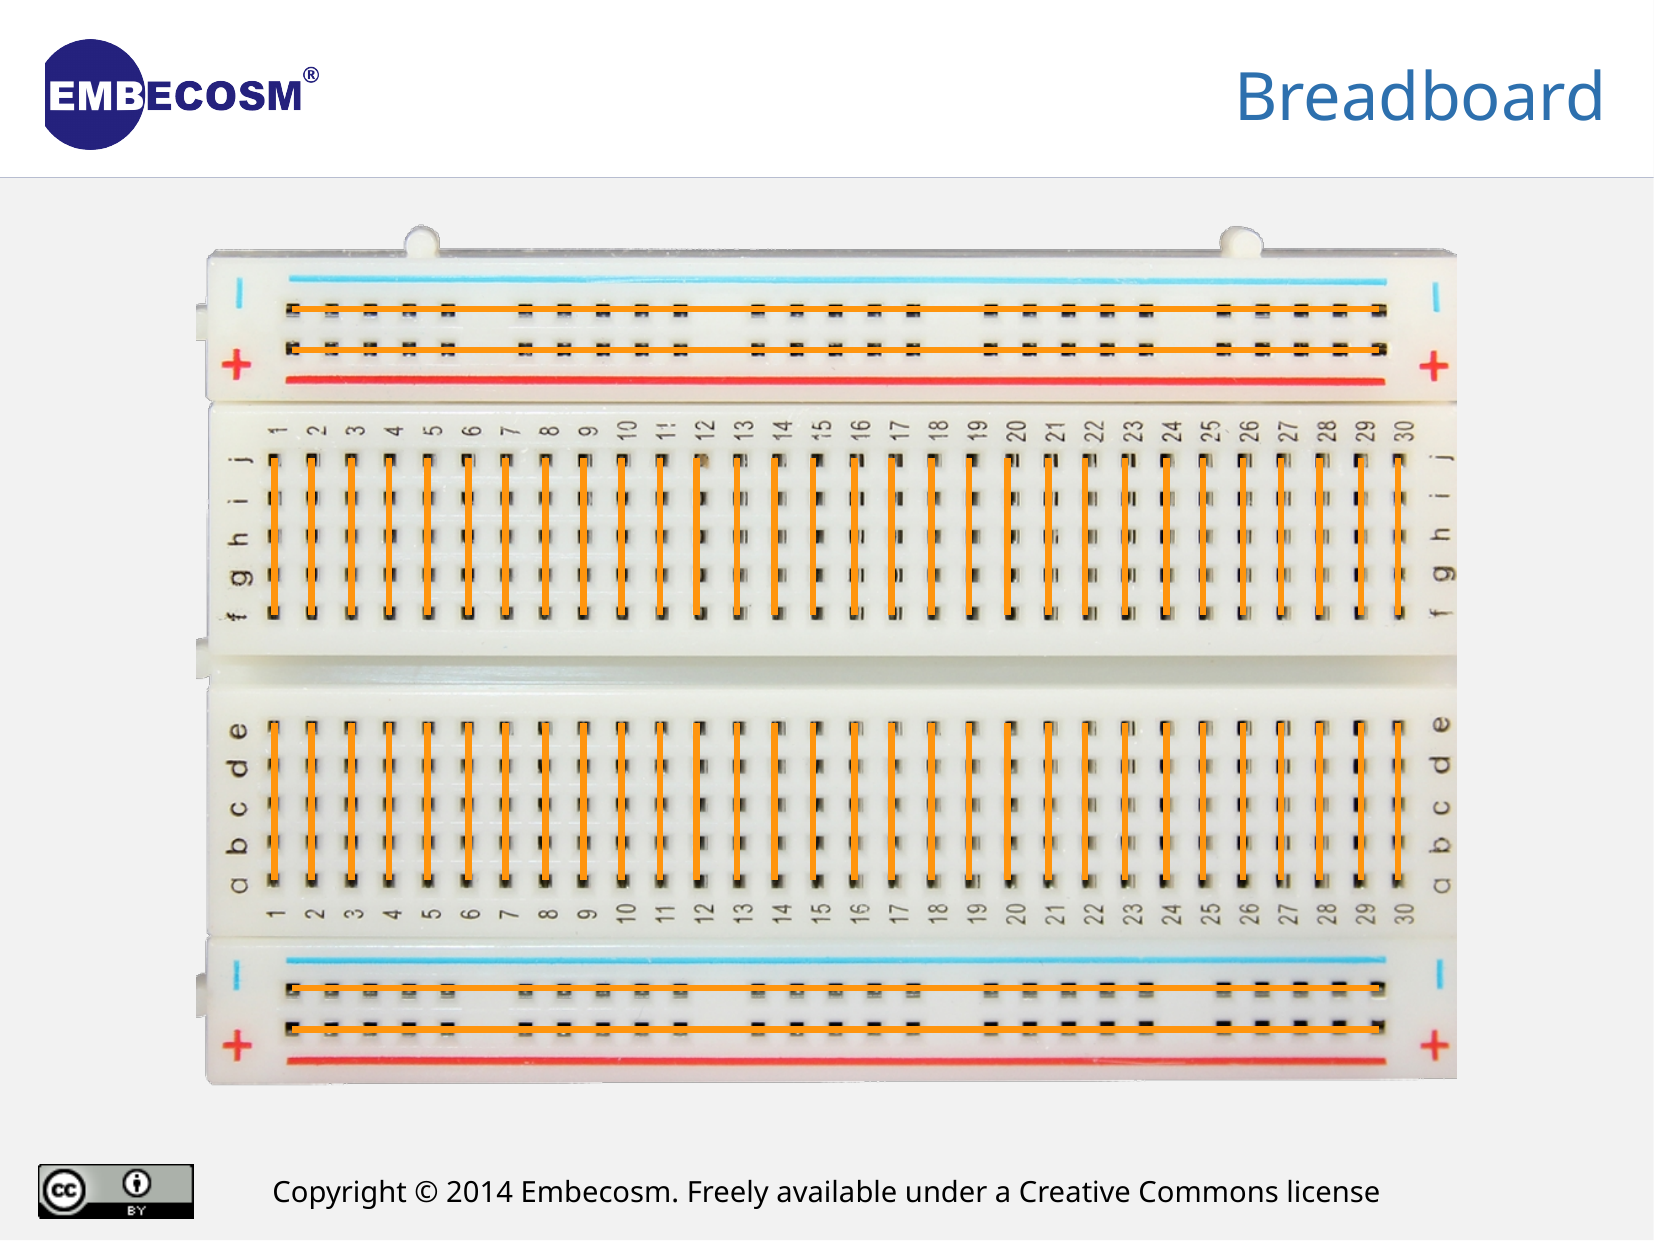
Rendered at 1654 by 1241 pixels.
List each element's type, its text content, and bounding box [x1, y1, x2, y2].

title Breadboard [330, 23, 1607, 166]
picture [45, 39, 319, 150]
picture [38, 1164, 194, 1219]
picture [196, 177, 1457, 1123]
